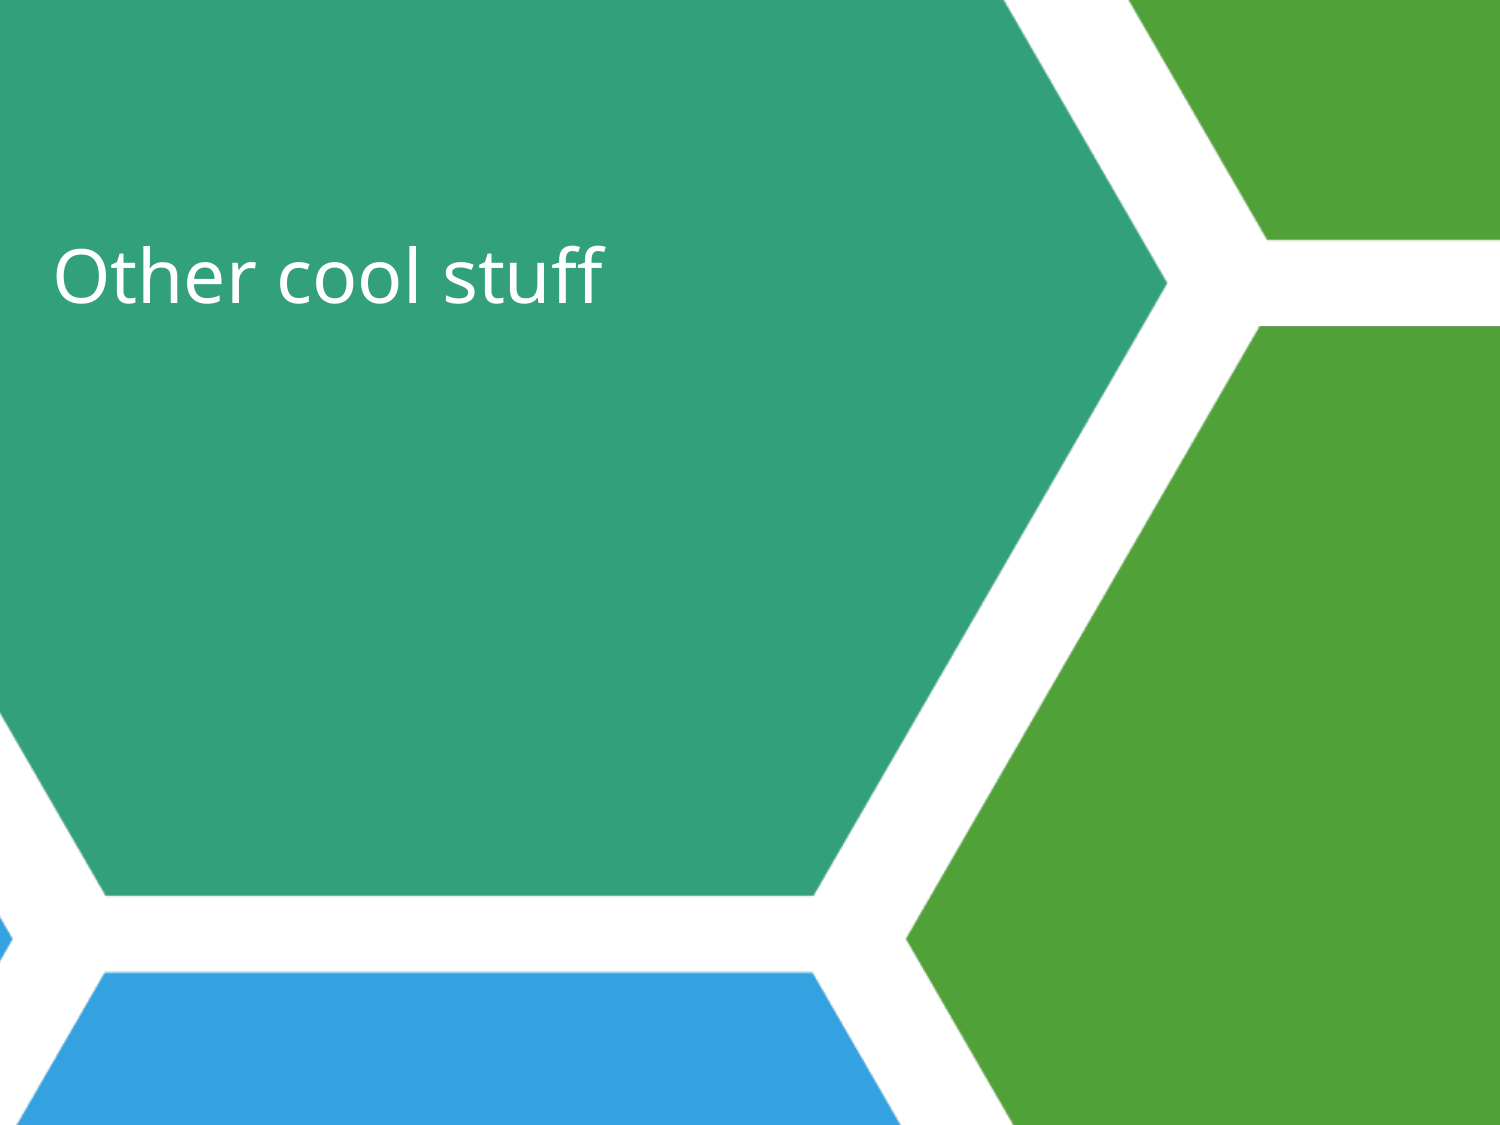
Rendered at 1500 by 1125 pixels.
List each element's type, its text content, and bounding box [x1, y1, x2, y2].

picture [0, 0, 1500, 1125]
title Other cool stuff [52, 147, 1099, 401]
